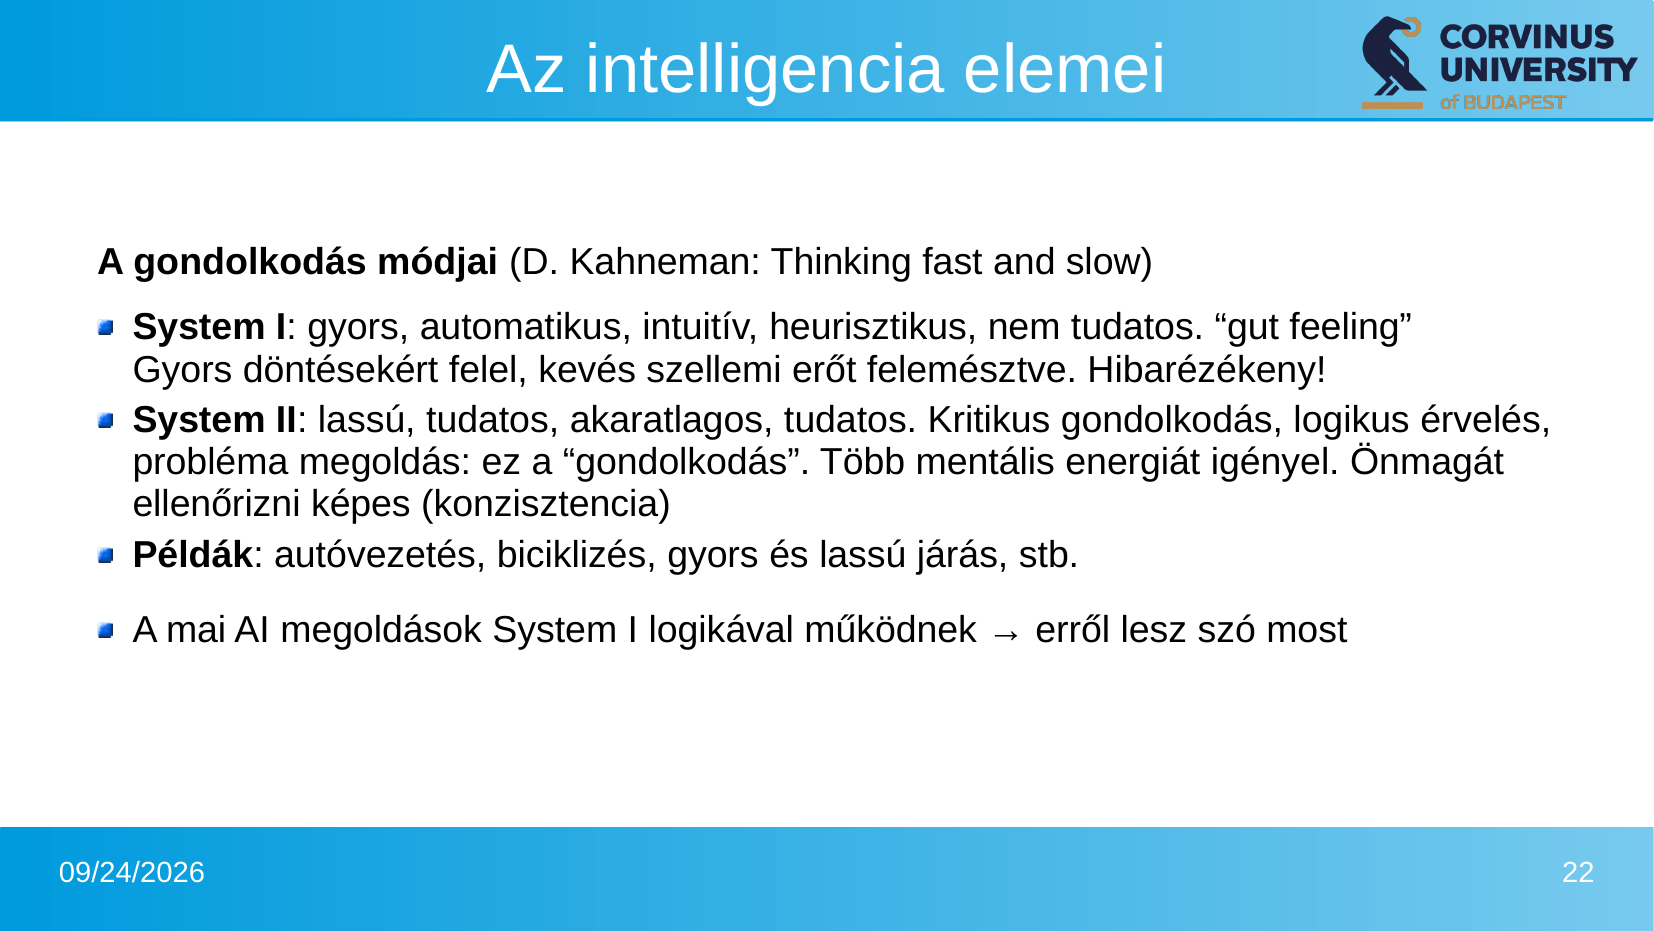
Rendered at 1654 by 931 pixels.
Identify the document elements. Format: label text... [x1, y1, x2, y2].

picture [1362, 16, 1638, 109]
text_box A gondolkodás módjai (D. Kahneman: Thinking fast and slow) System I: gyors, automatikus, intuitív, heurisztikus, nem tudatos. “gut feeling” Gyors döntésekért felel, kevés szellemi erőt felemésztve. Hibarézékeny! System II: lassú, tudatos, akaratlagos, tudatos. Kritikus gondolkodás, logikus érvelés, probléma megoldás: ez a “gondolkodás”. Több mentális energiát igényel. Önmagát ellenőrizni képes (konzisztencia) Példák: autóvezetés, biciklizés, gyors és lassú járás, stb. A mai AI megoldások System I logikával működnek → erről lesz szó most [82, 232, 1578, 659]
title Az intelligencia elemei [59, 29, 1362, 108]
